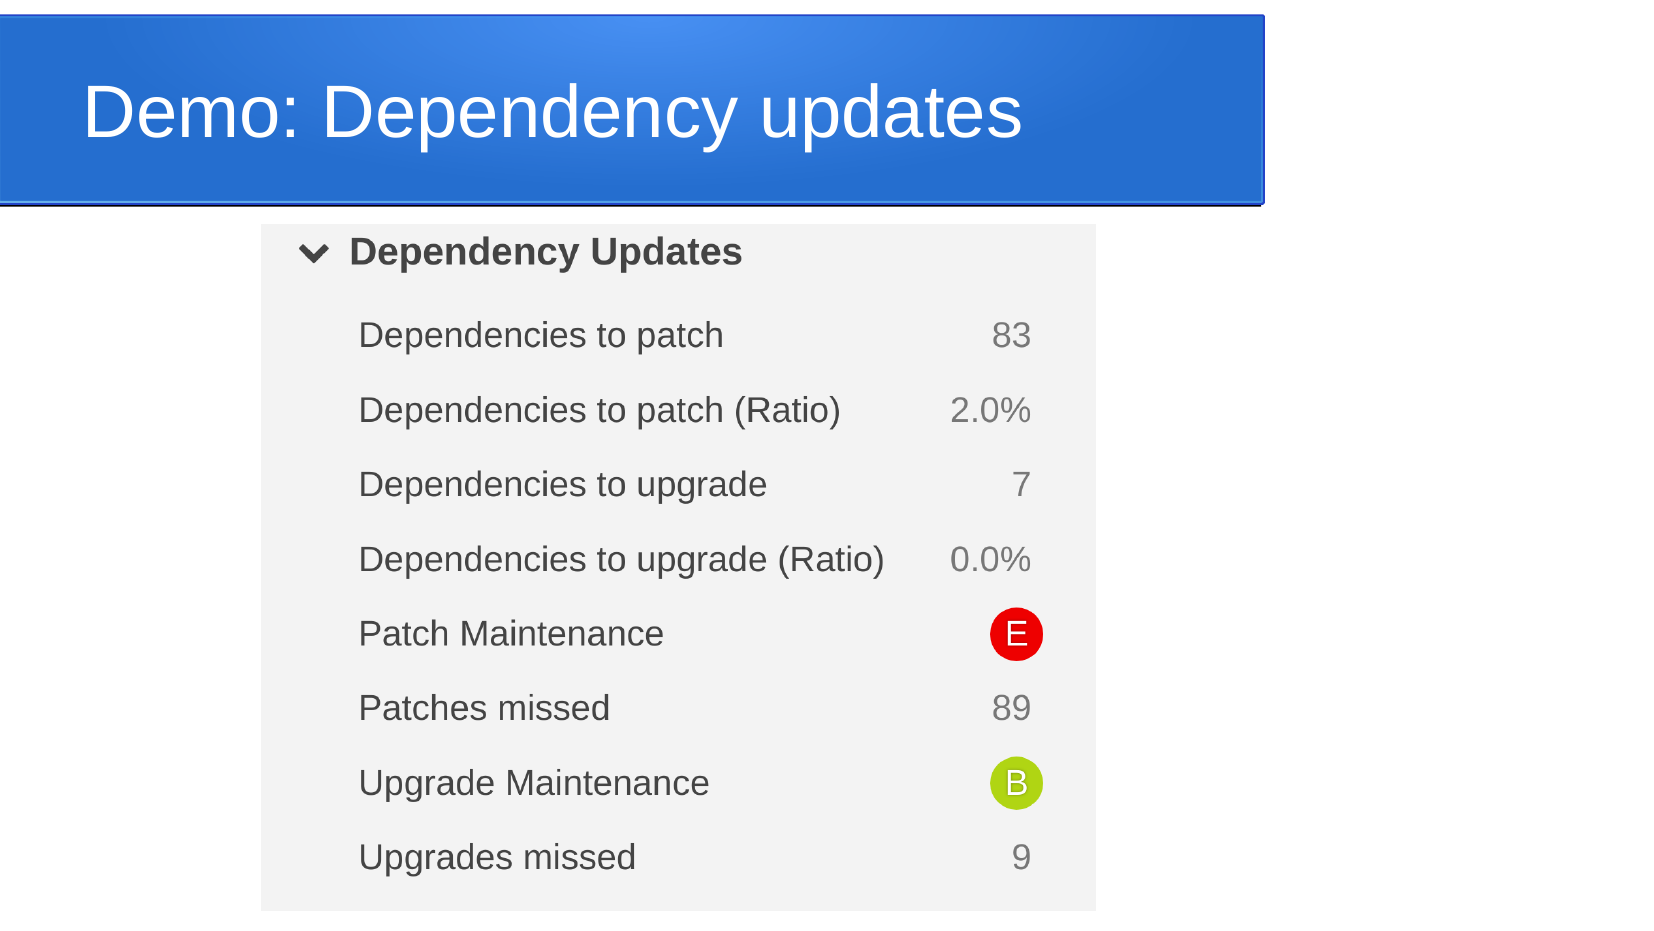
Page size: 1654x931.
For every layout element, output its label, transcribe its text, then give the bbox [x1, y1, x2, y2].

picture [261, 224, 1096, 911]
title Demo: Dependency updates [82, 29, 1235, 196]
